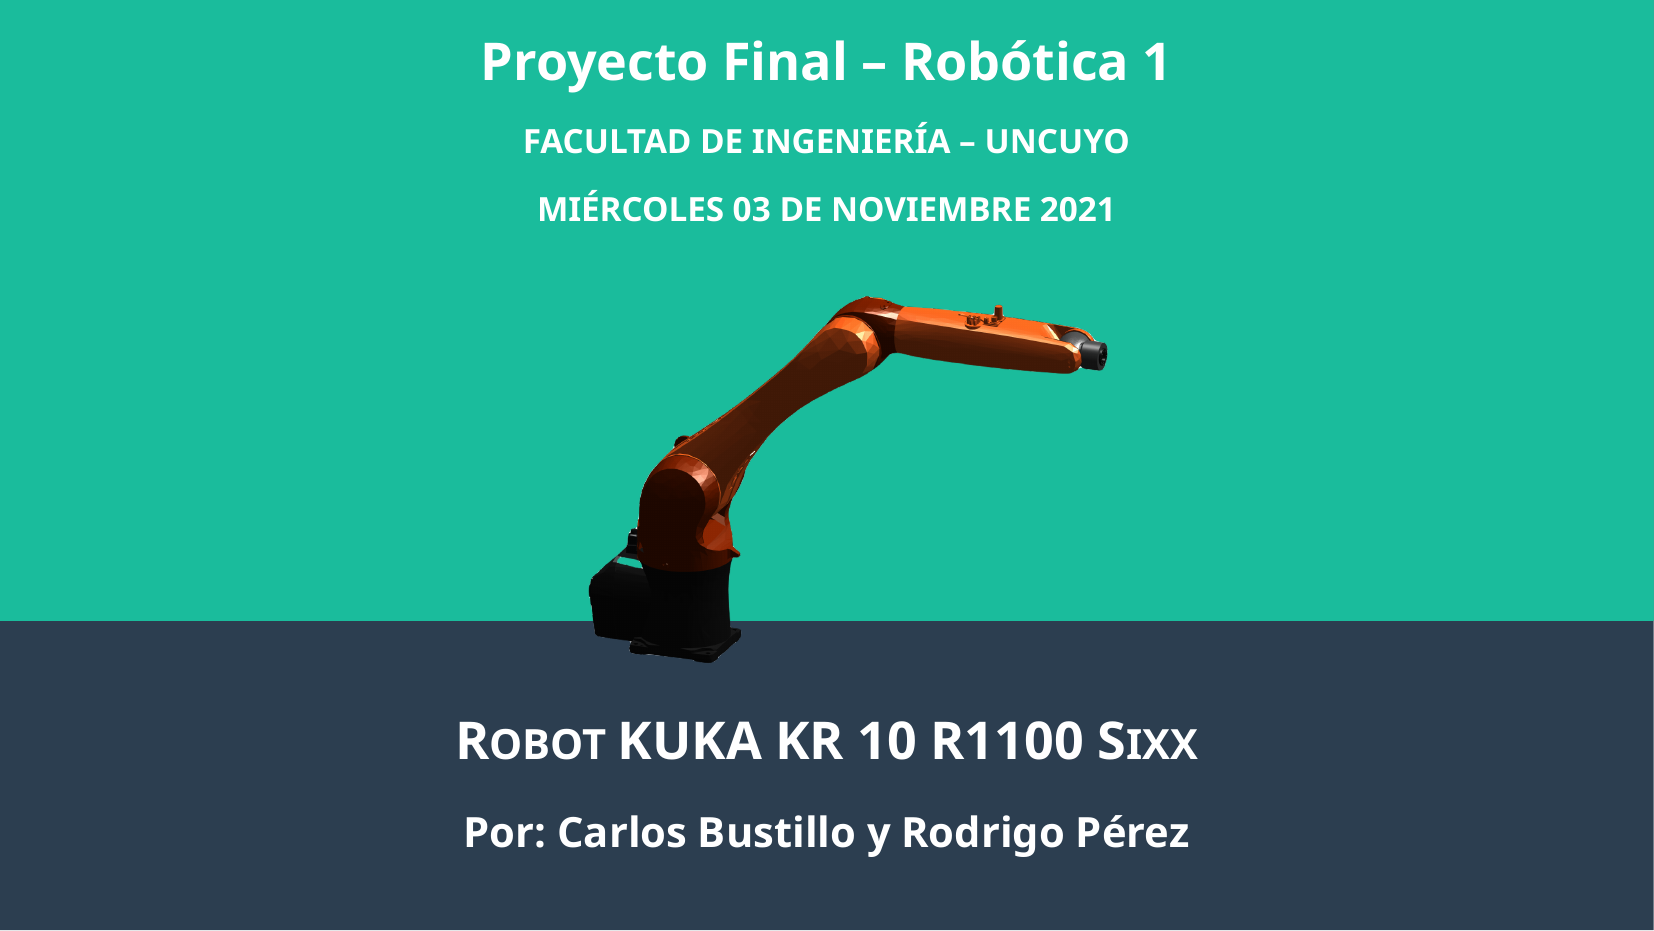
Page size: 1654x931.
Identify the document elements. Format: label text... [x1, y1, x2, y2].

subtitle ROBOT KUKA KR 10 R1100 SIXX Por: Carlos Bustillo y Rodrigo Pérez [59, 642, 1595, 886]
title Proyecto Final – Robótica 1 FACULTAD DE INGENIERÍA – UNCUYO MIÉRCOLES 03 DE NOVIEMBRE 2021 [59, 0, 1595, 236]
picture [577, 282, 1123, 668]
